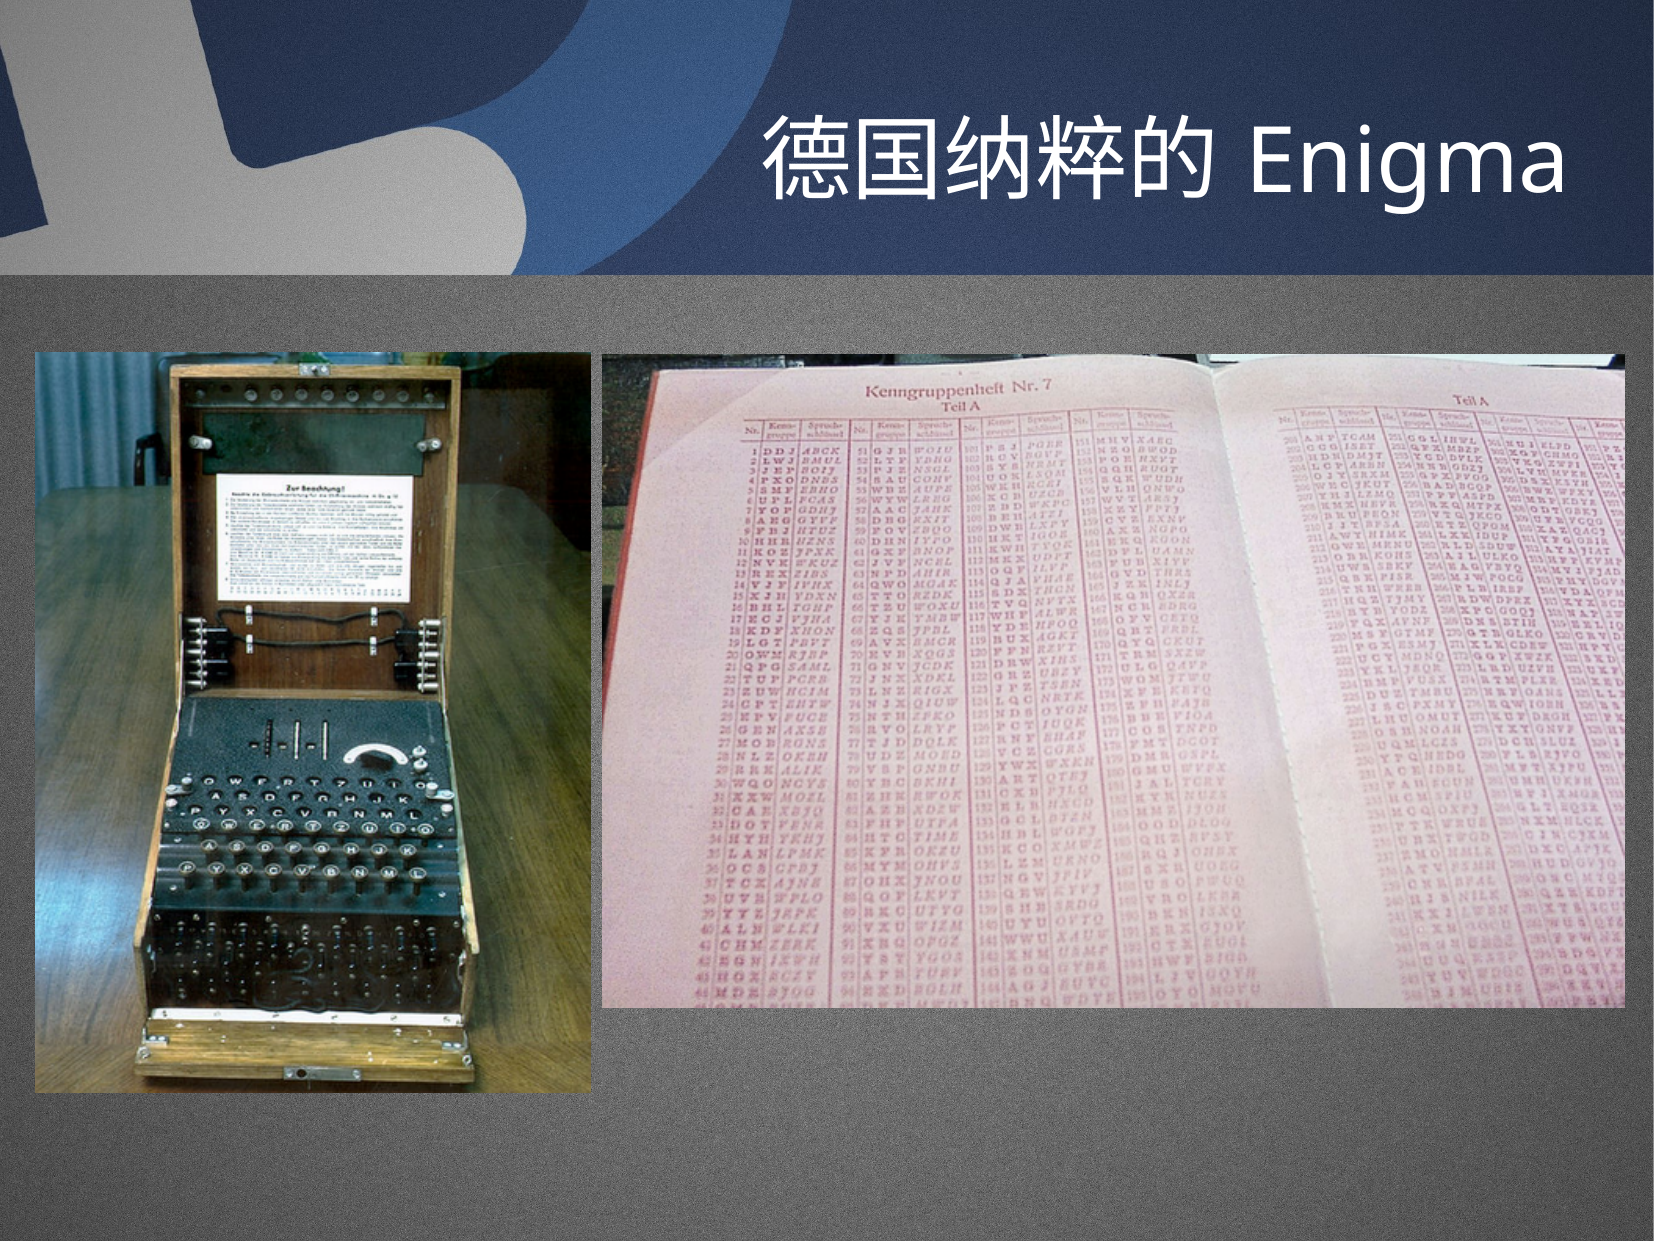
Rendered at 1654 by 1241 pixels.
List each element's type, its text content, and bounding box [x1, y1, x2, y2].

picture [0, 0, 1654, 1241]
title 德国纳粹的Enigma [82, 49, 1571, 257]
